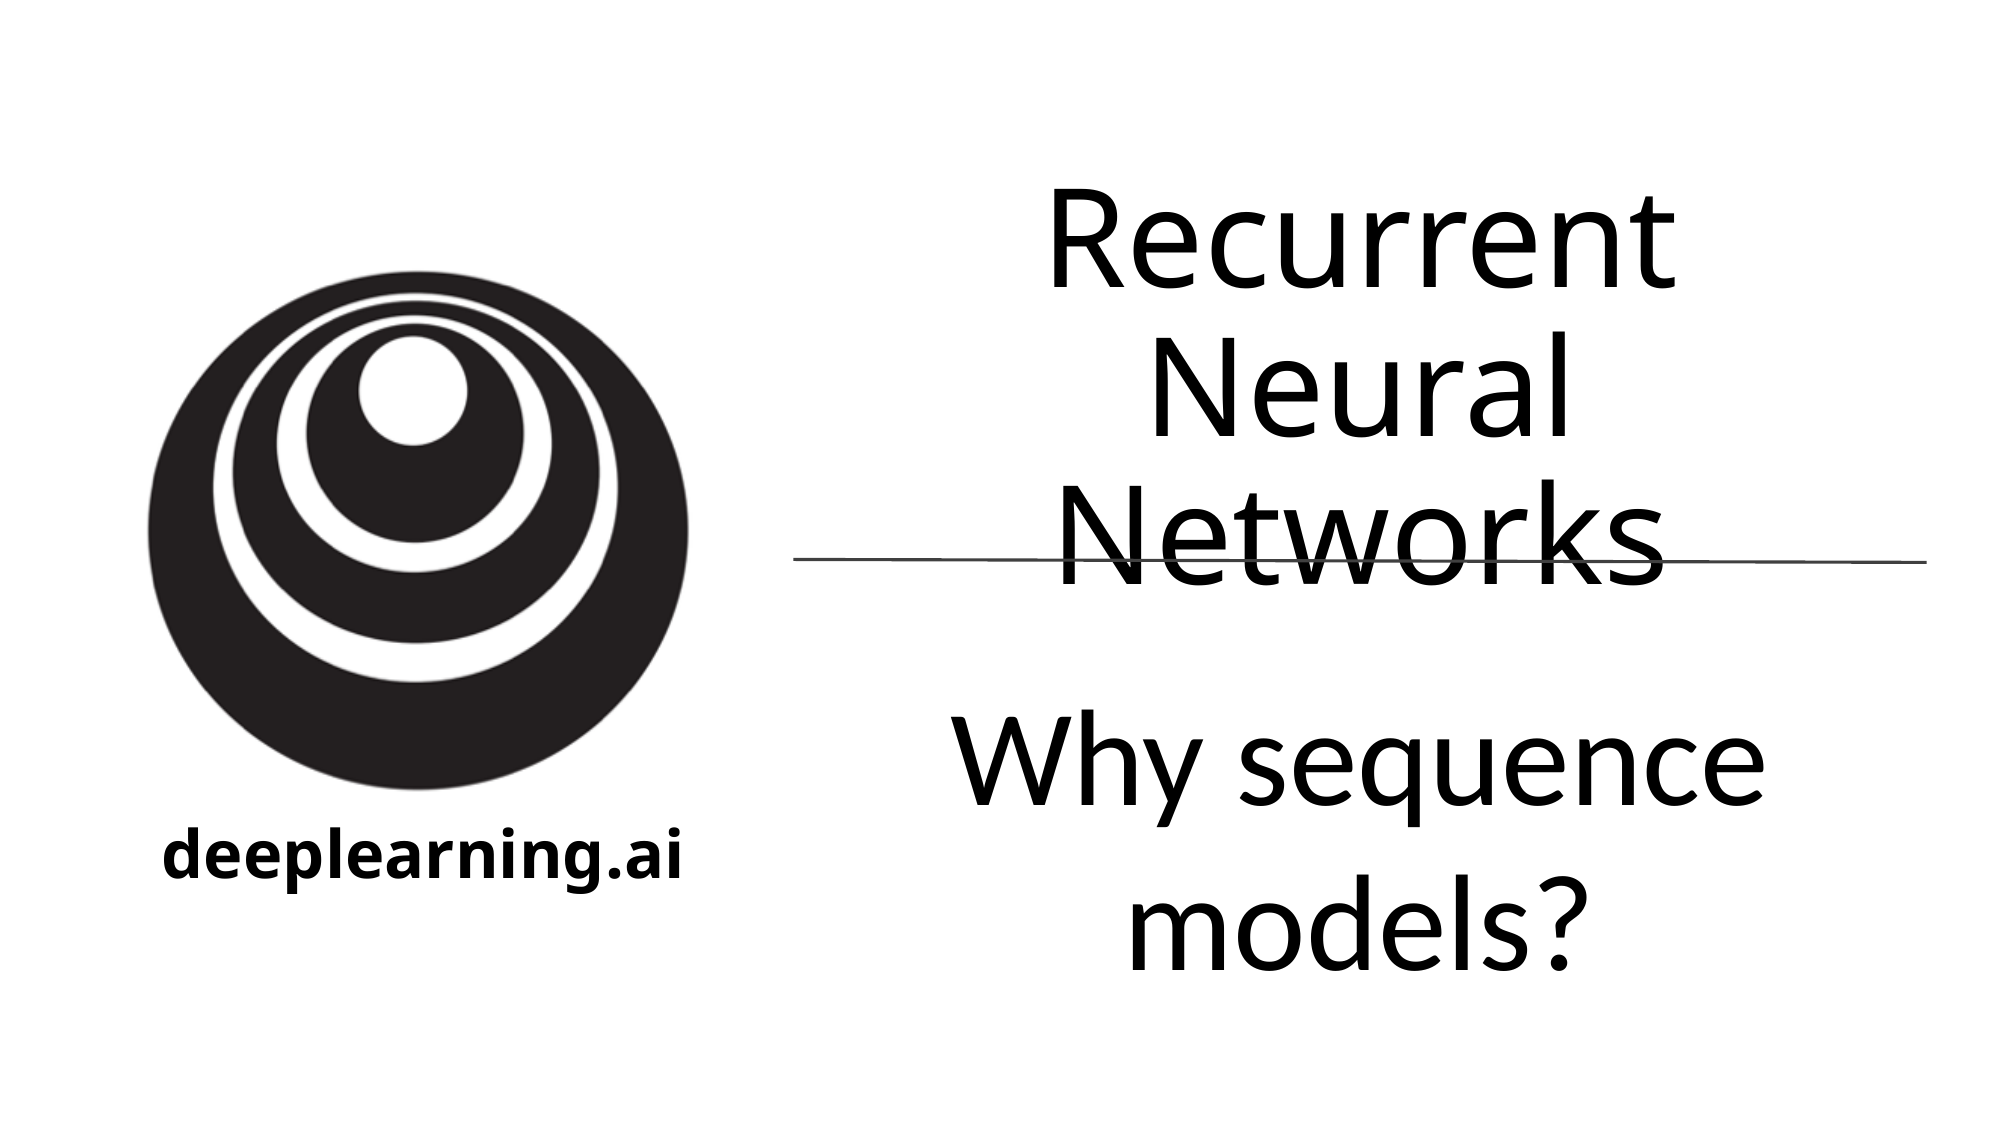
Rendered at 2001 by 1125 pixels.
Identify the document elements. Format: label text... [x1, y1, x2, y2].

title Recurrent Neural Networks [848, 161, 1872, 462]
text_box deeplearning.ai [56, 768, 790, 901]
text_box [179, 194, 669, 702]
picture [108, 234, 739, 768]
text_box Why sequence models? [799, 660, 1921, 1009]
